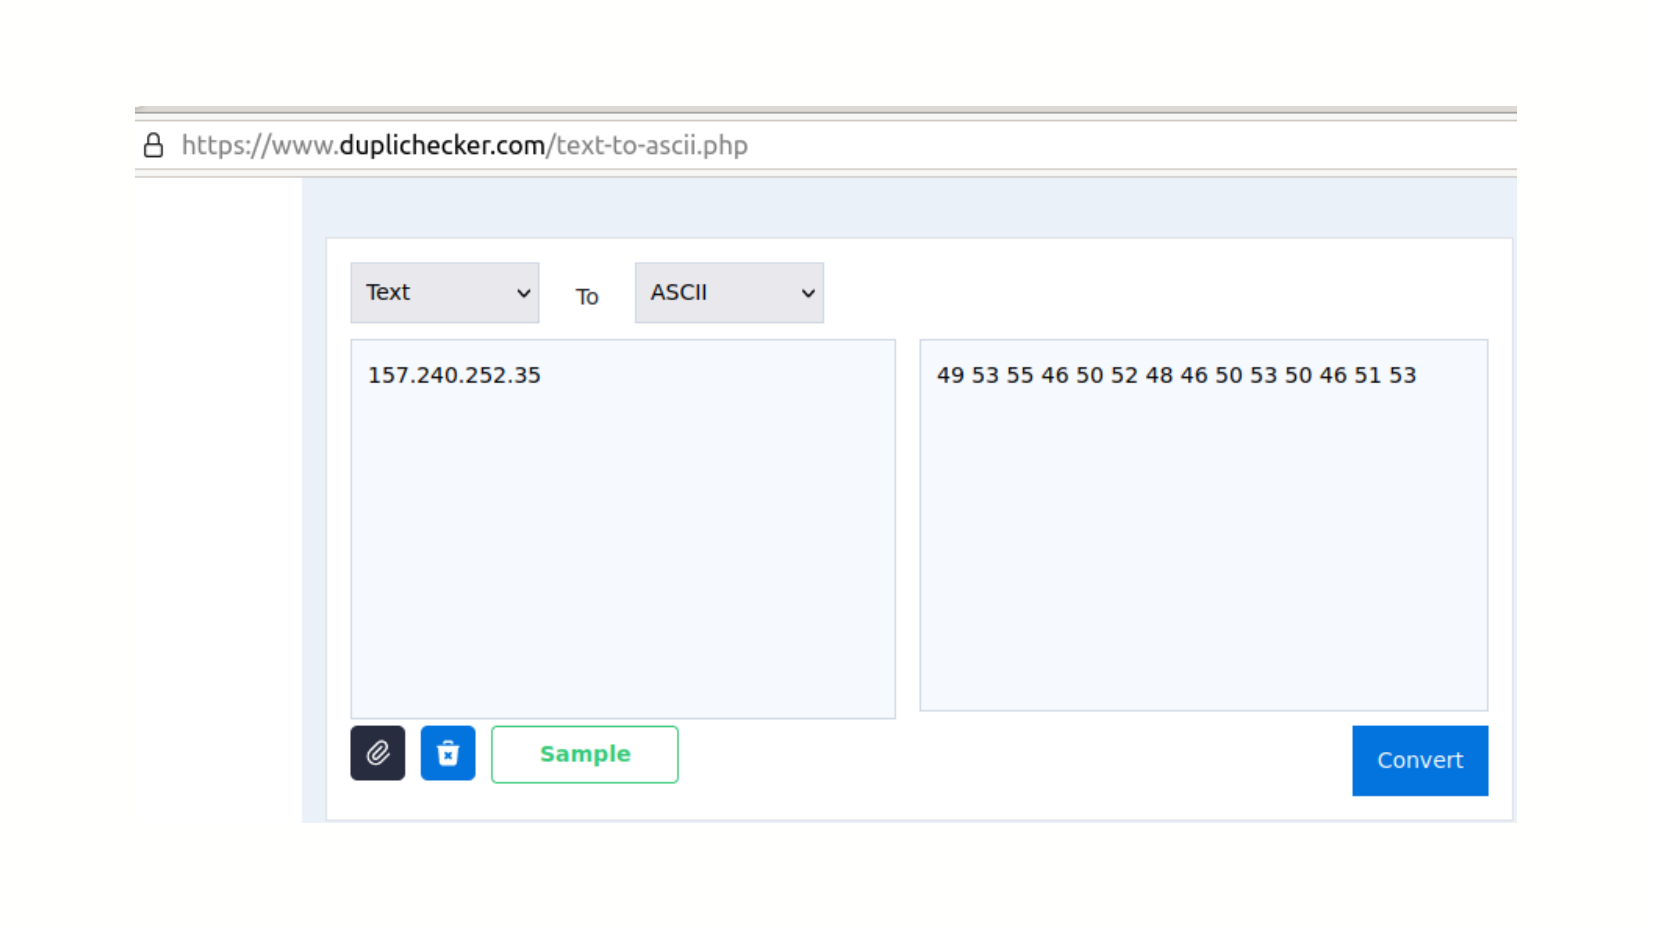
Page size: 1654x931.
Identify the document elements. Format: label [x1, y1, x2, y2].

picture [135, 106, 1517, 823]
